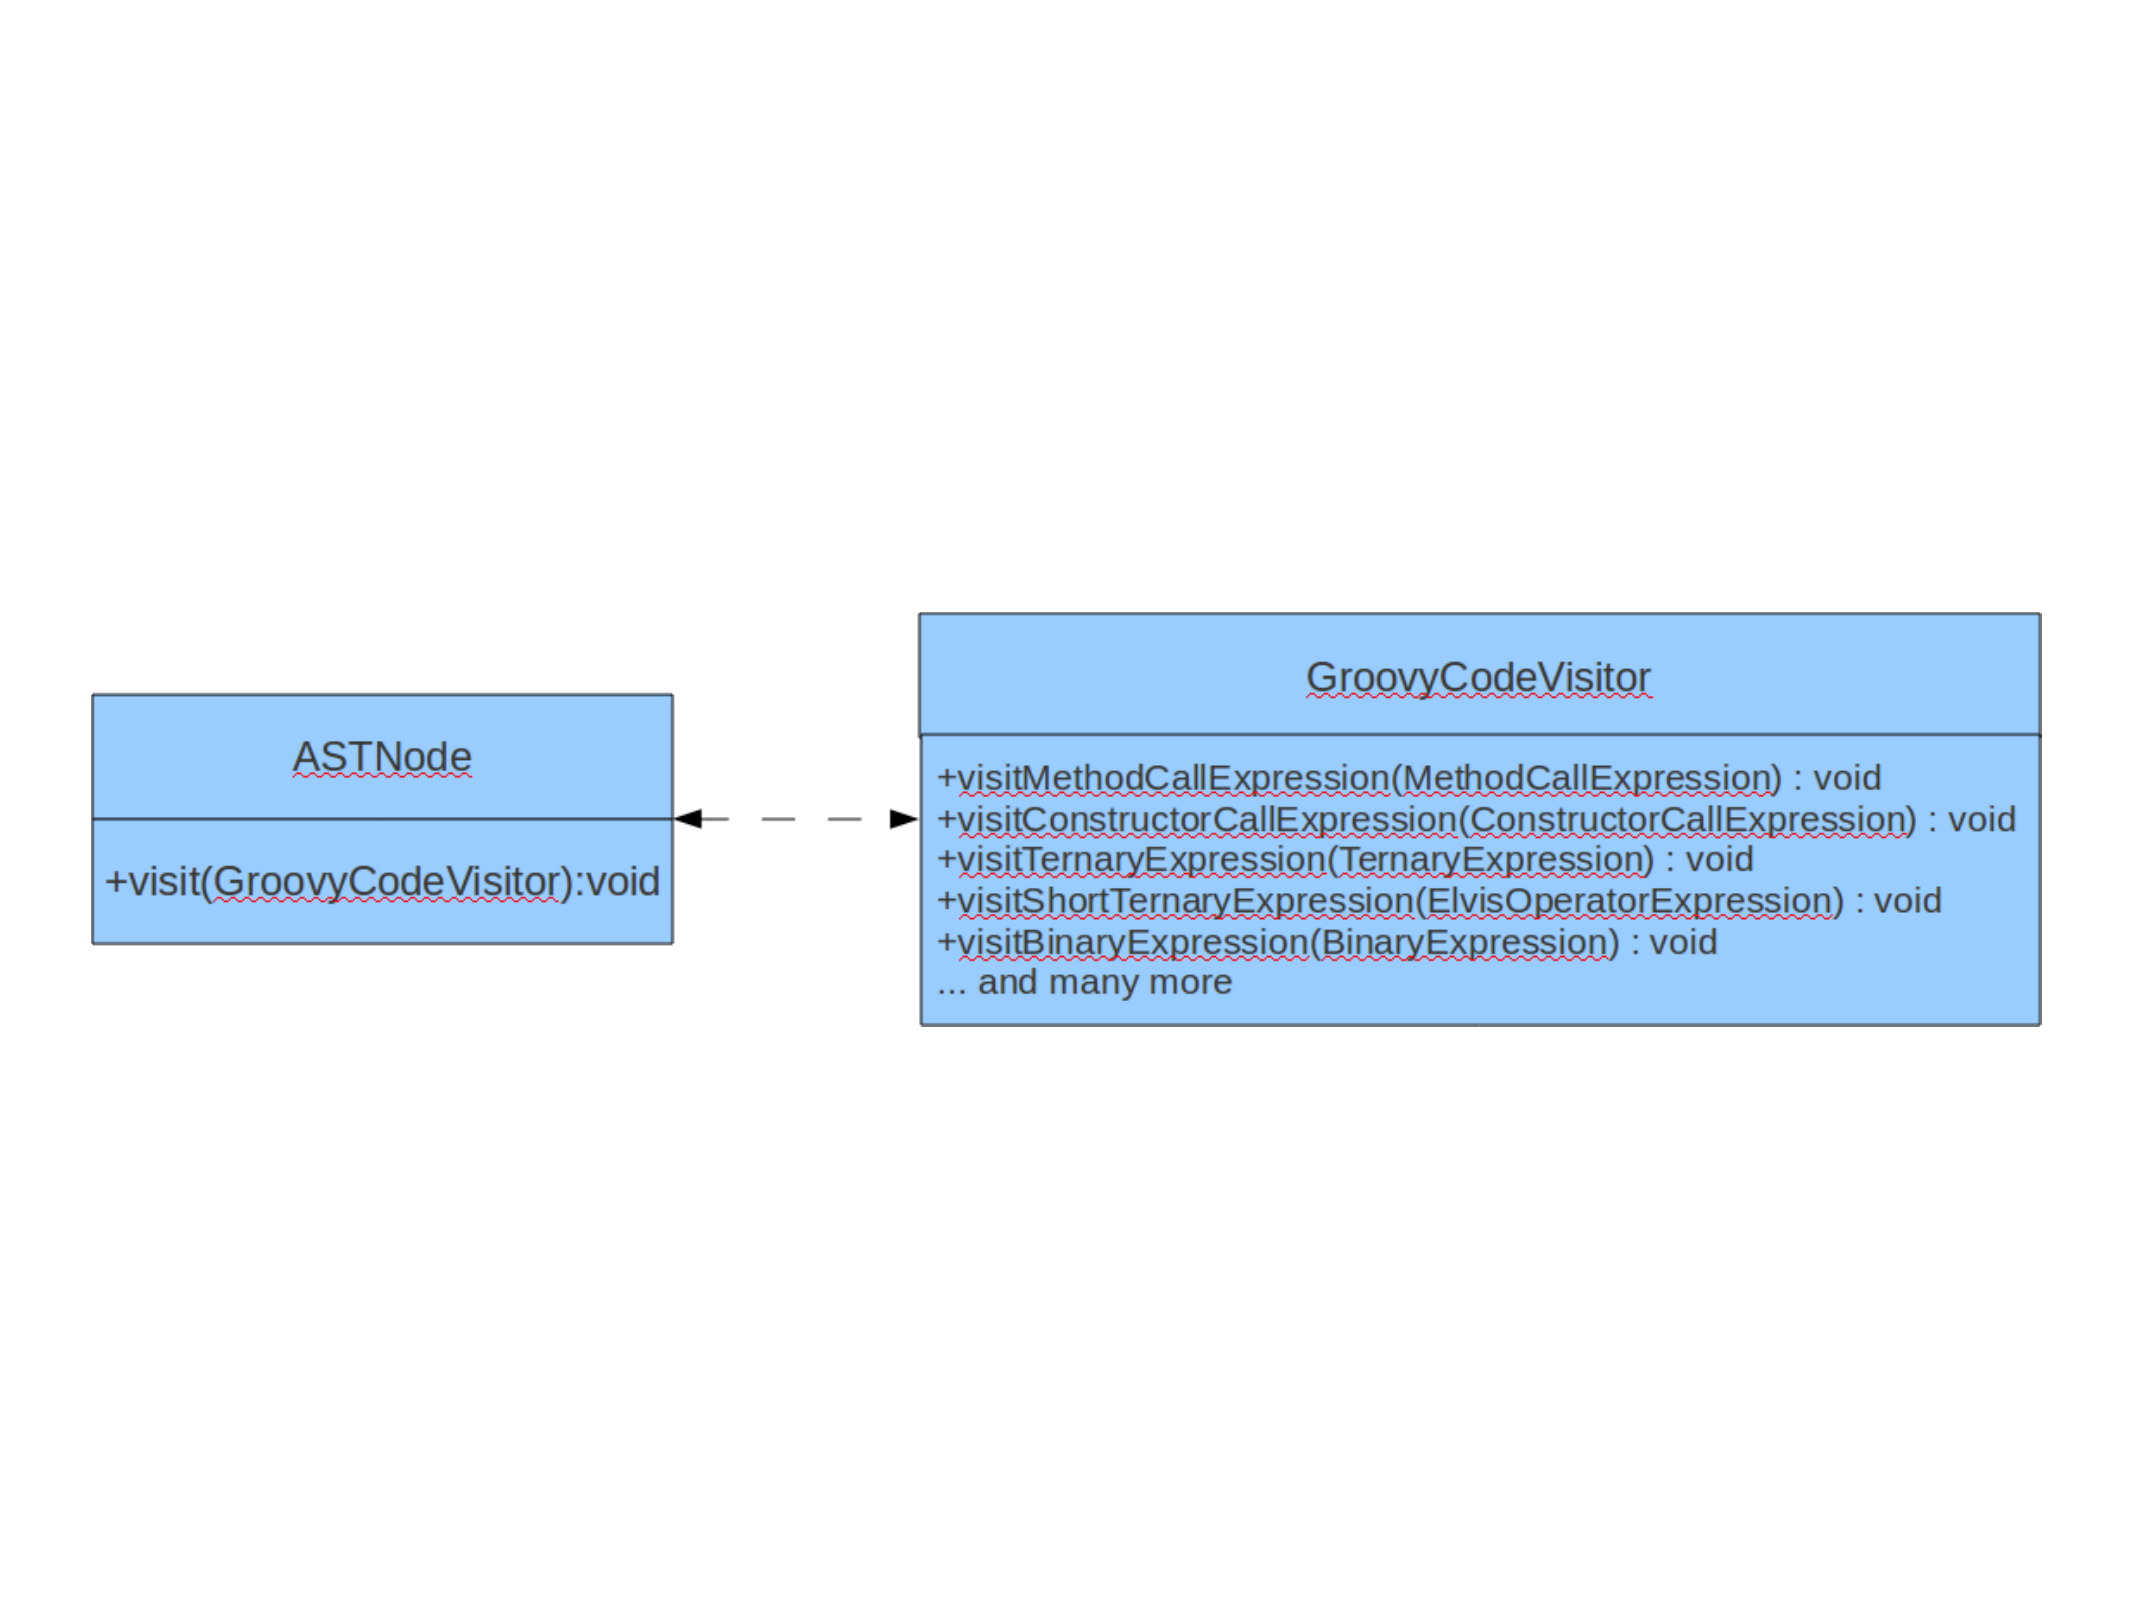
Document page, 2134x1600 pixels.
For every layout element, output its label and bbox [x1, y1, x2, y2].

picture [91, 612, 2042, 1027]
